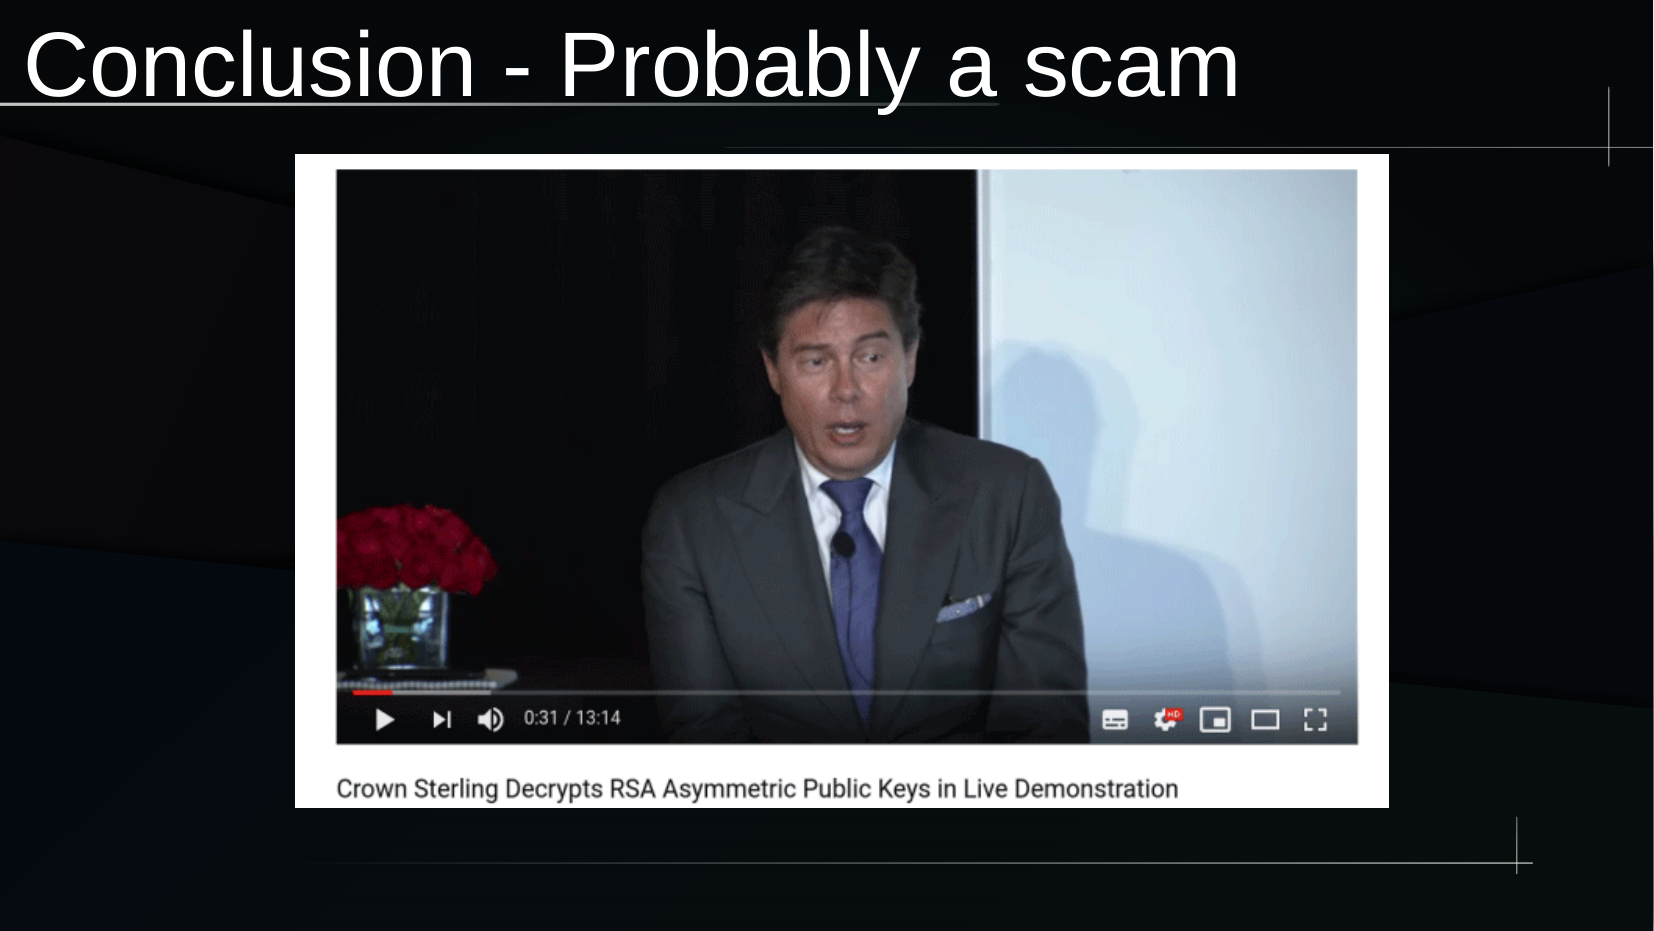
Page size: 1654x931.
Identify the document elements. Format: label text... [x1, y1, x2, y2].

picture [0, 0, 1654, 931]
title Conclusion - Probably a scam [23, 11, 1589, 119]
